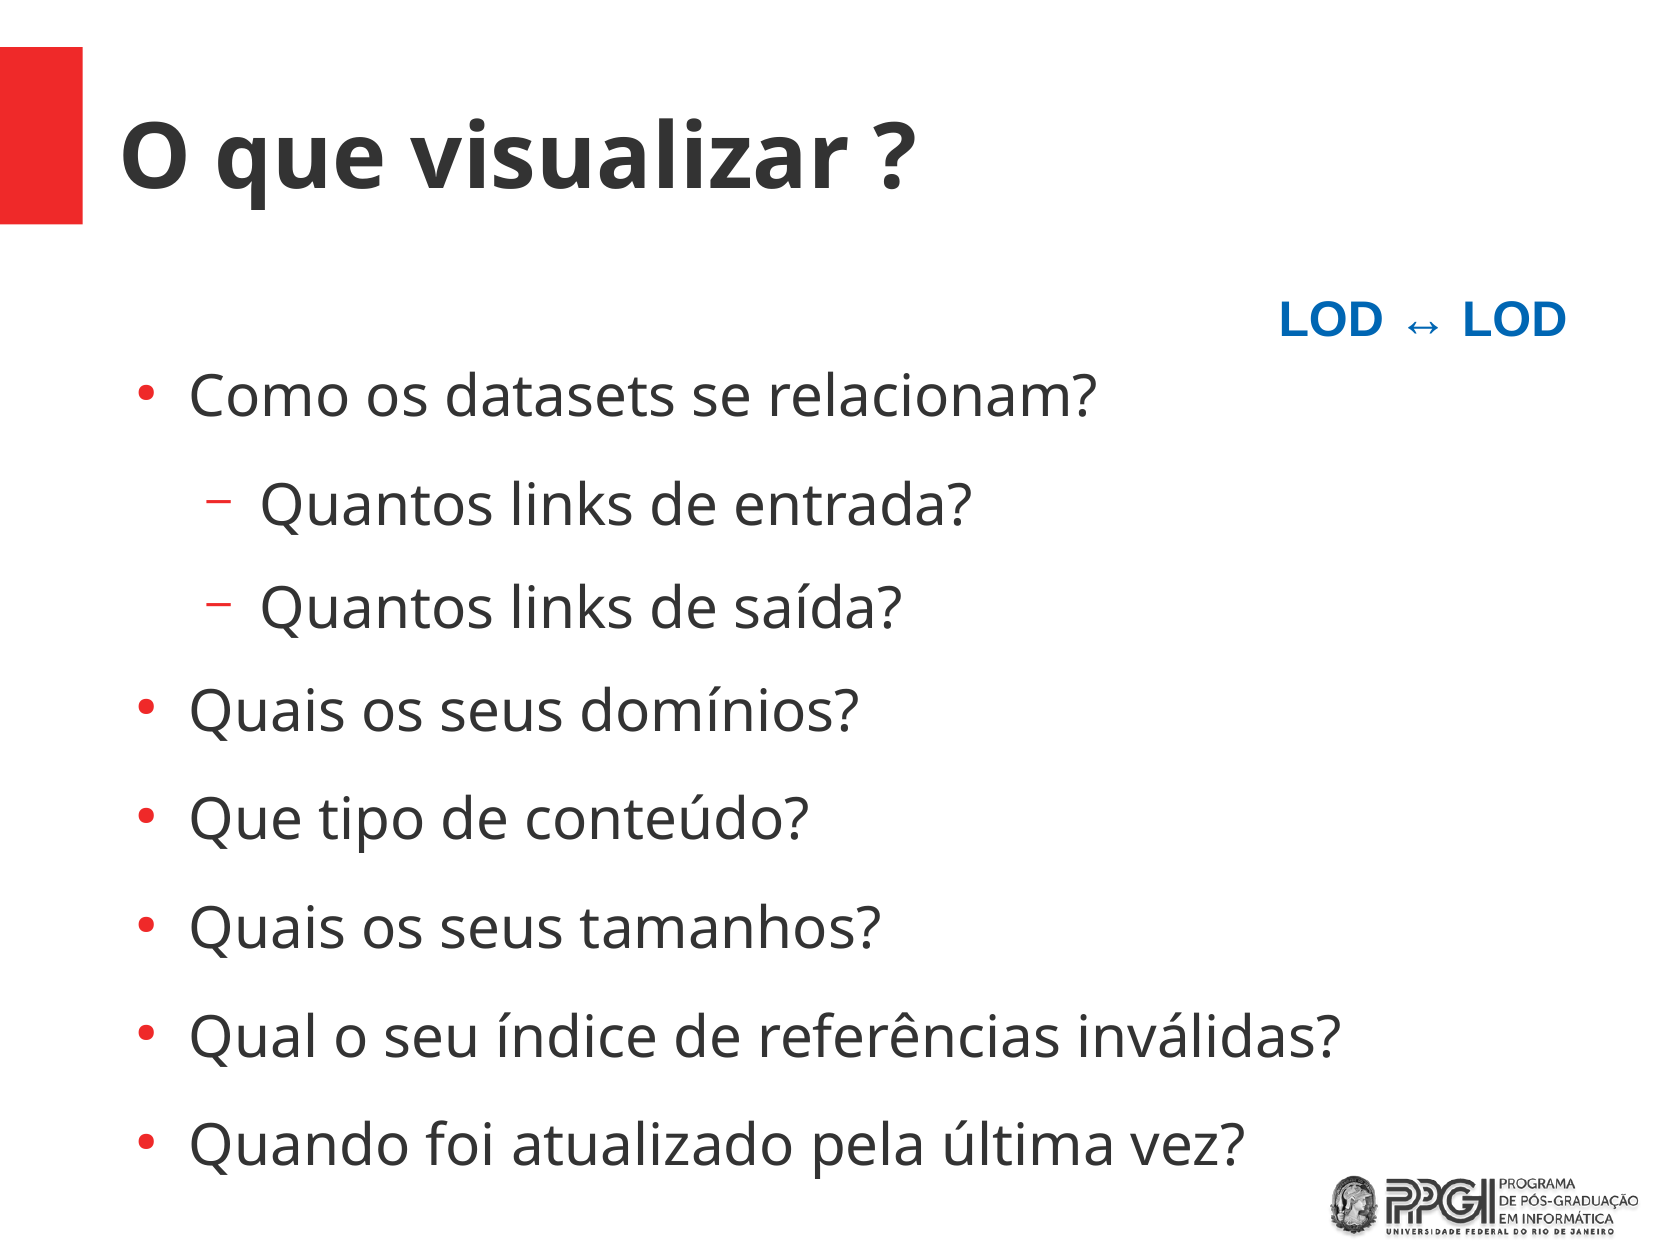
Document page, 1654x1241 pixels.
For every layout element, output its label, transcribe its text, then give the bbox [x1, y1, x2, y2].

text_box LOD ↔ LOD [1263, 283, 1583, 355]
list Como os datasets se relacionam? Quantos links de entrada? Quantos links de saída? Quais os seus domínios? Que tipo de conteúdo? Quais os seus tamanhos? Qual o seu índice de referências inválidas? Quando foi atualizado pela última vez? [118, 354, 1536, 1074]
title O que visualizar ? [118, 49, 1571, 257]
